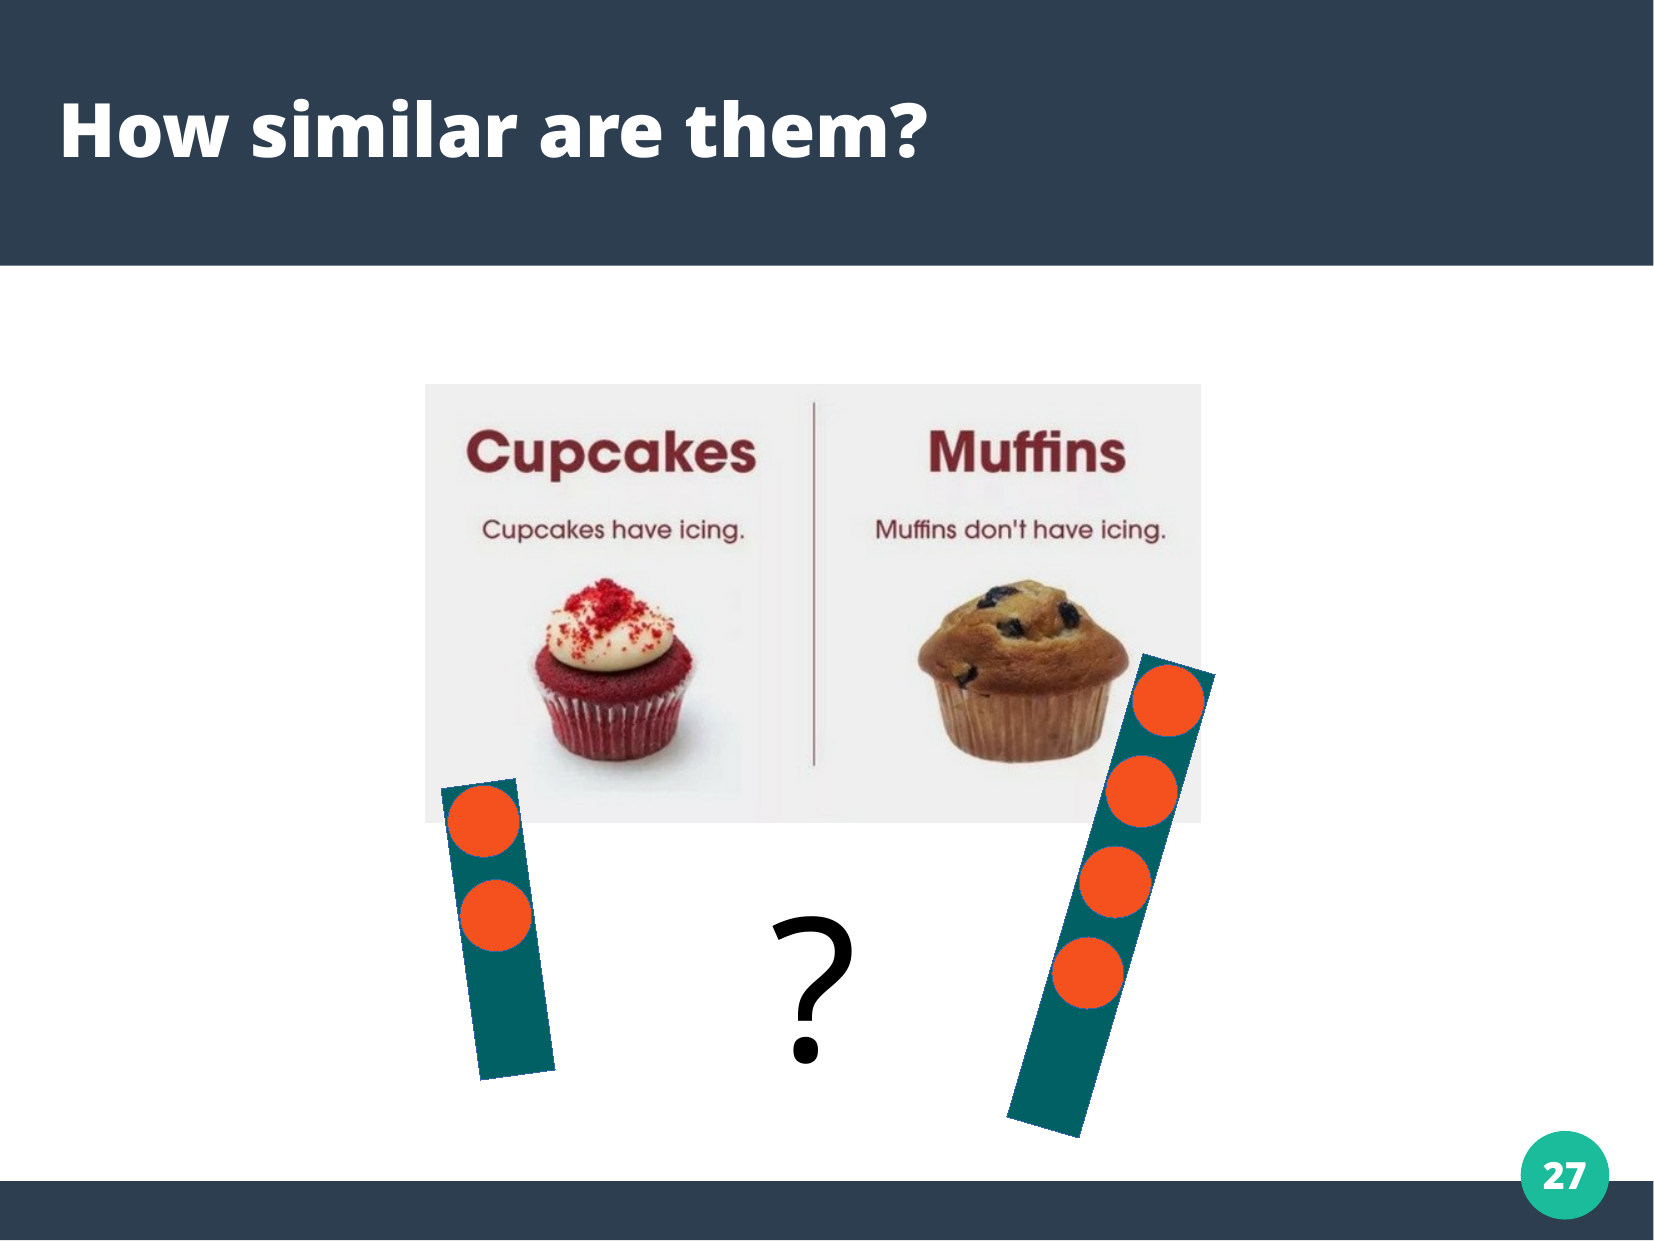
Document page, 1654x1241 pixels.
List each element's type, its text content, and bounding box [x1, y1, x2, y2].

picture [425, 384, 1201, 823]
text_box [1006, 653, 1216, 1138]
title How similar are them? [59, 49, 1595, 207]
picture [1172, 726, 1201, 823]
text_box ? [755, 840, 871, 1107]
text_box [441, 778, 556, 1081]
